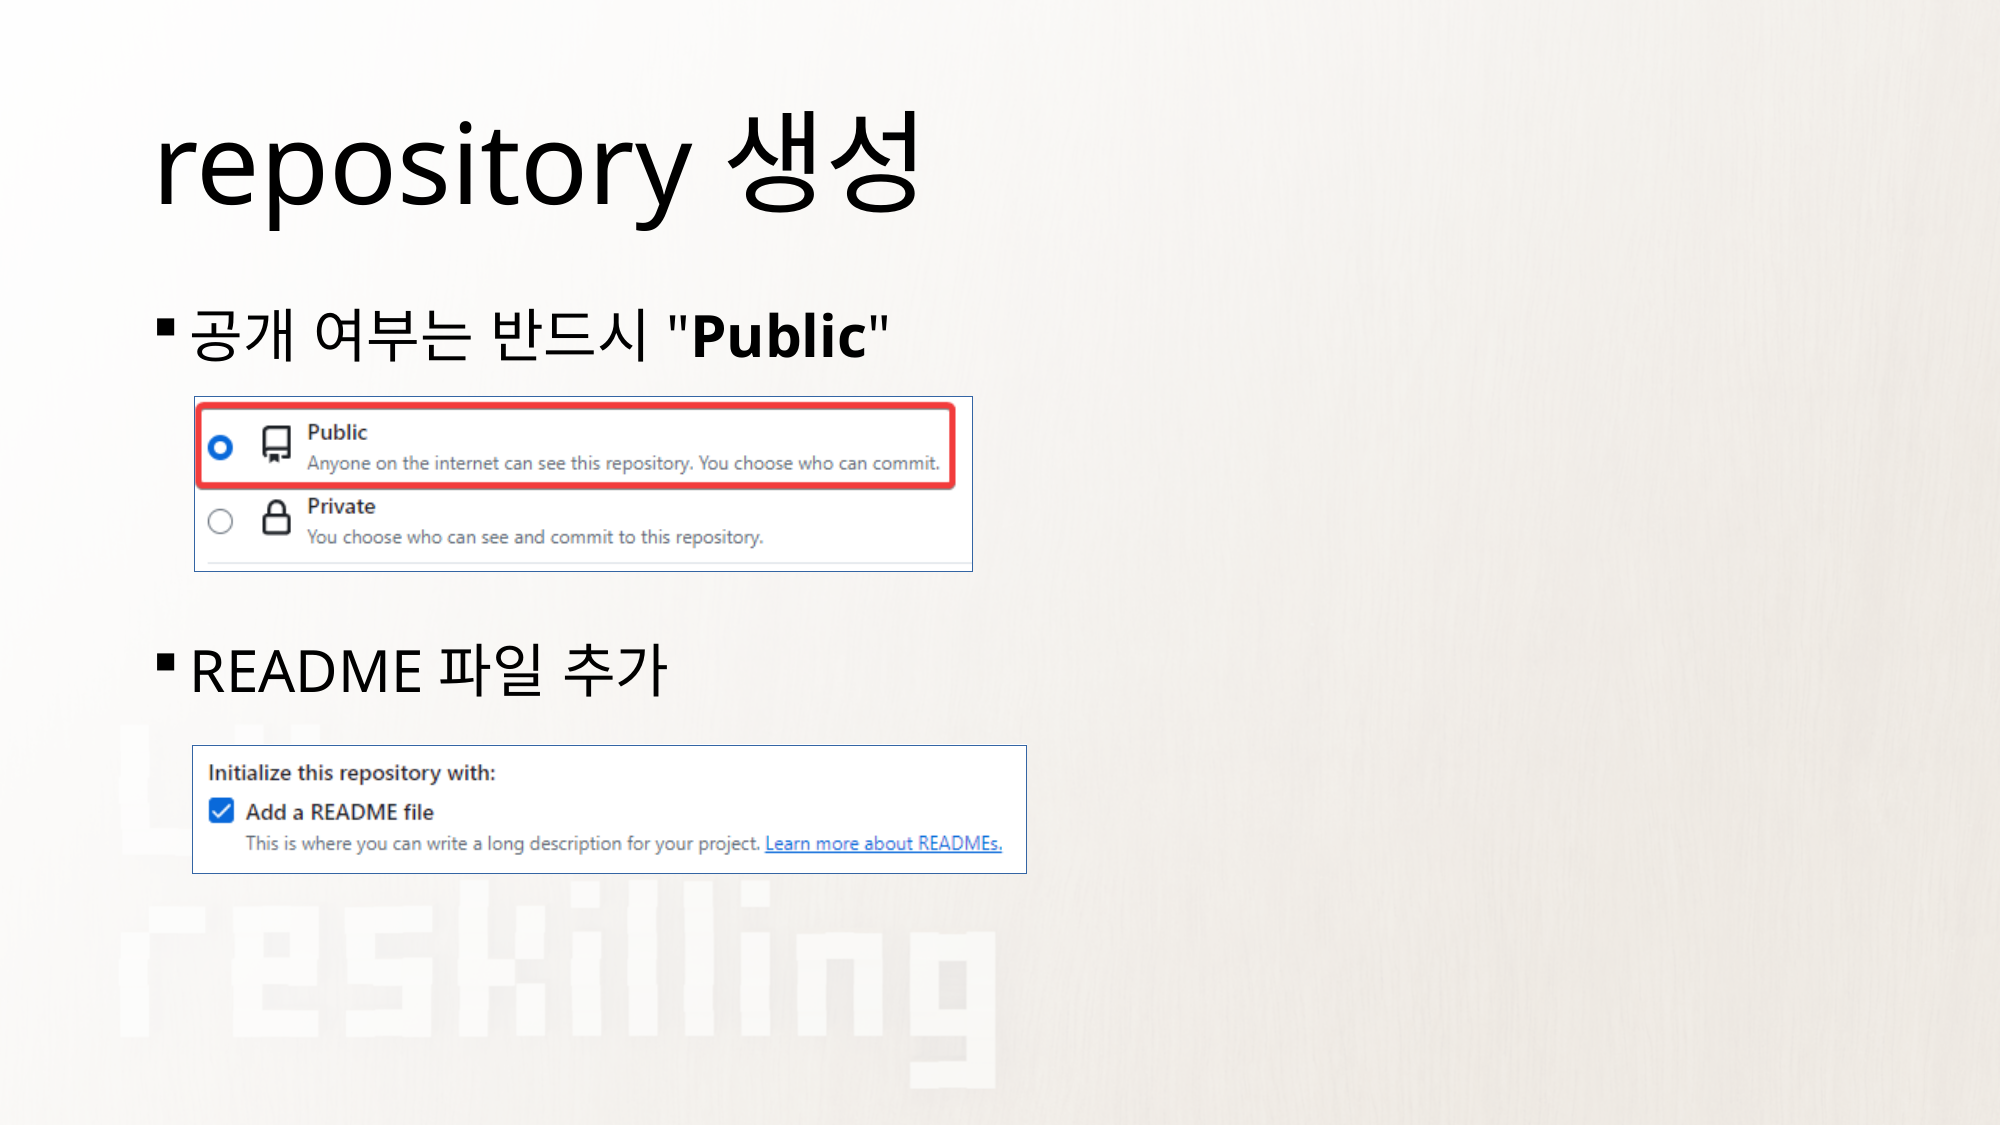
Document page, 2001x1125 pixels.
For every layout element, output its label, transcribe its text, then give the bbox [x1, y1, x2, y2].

picture [194, 396, 973, 572]
list 공개 여부는 반드시 "Public" README 파일 추가 [137, 299, 1238, 915]
title repository 생성 [137, 59, 1863, 278]
picture [192, 744, 1027, 874]
